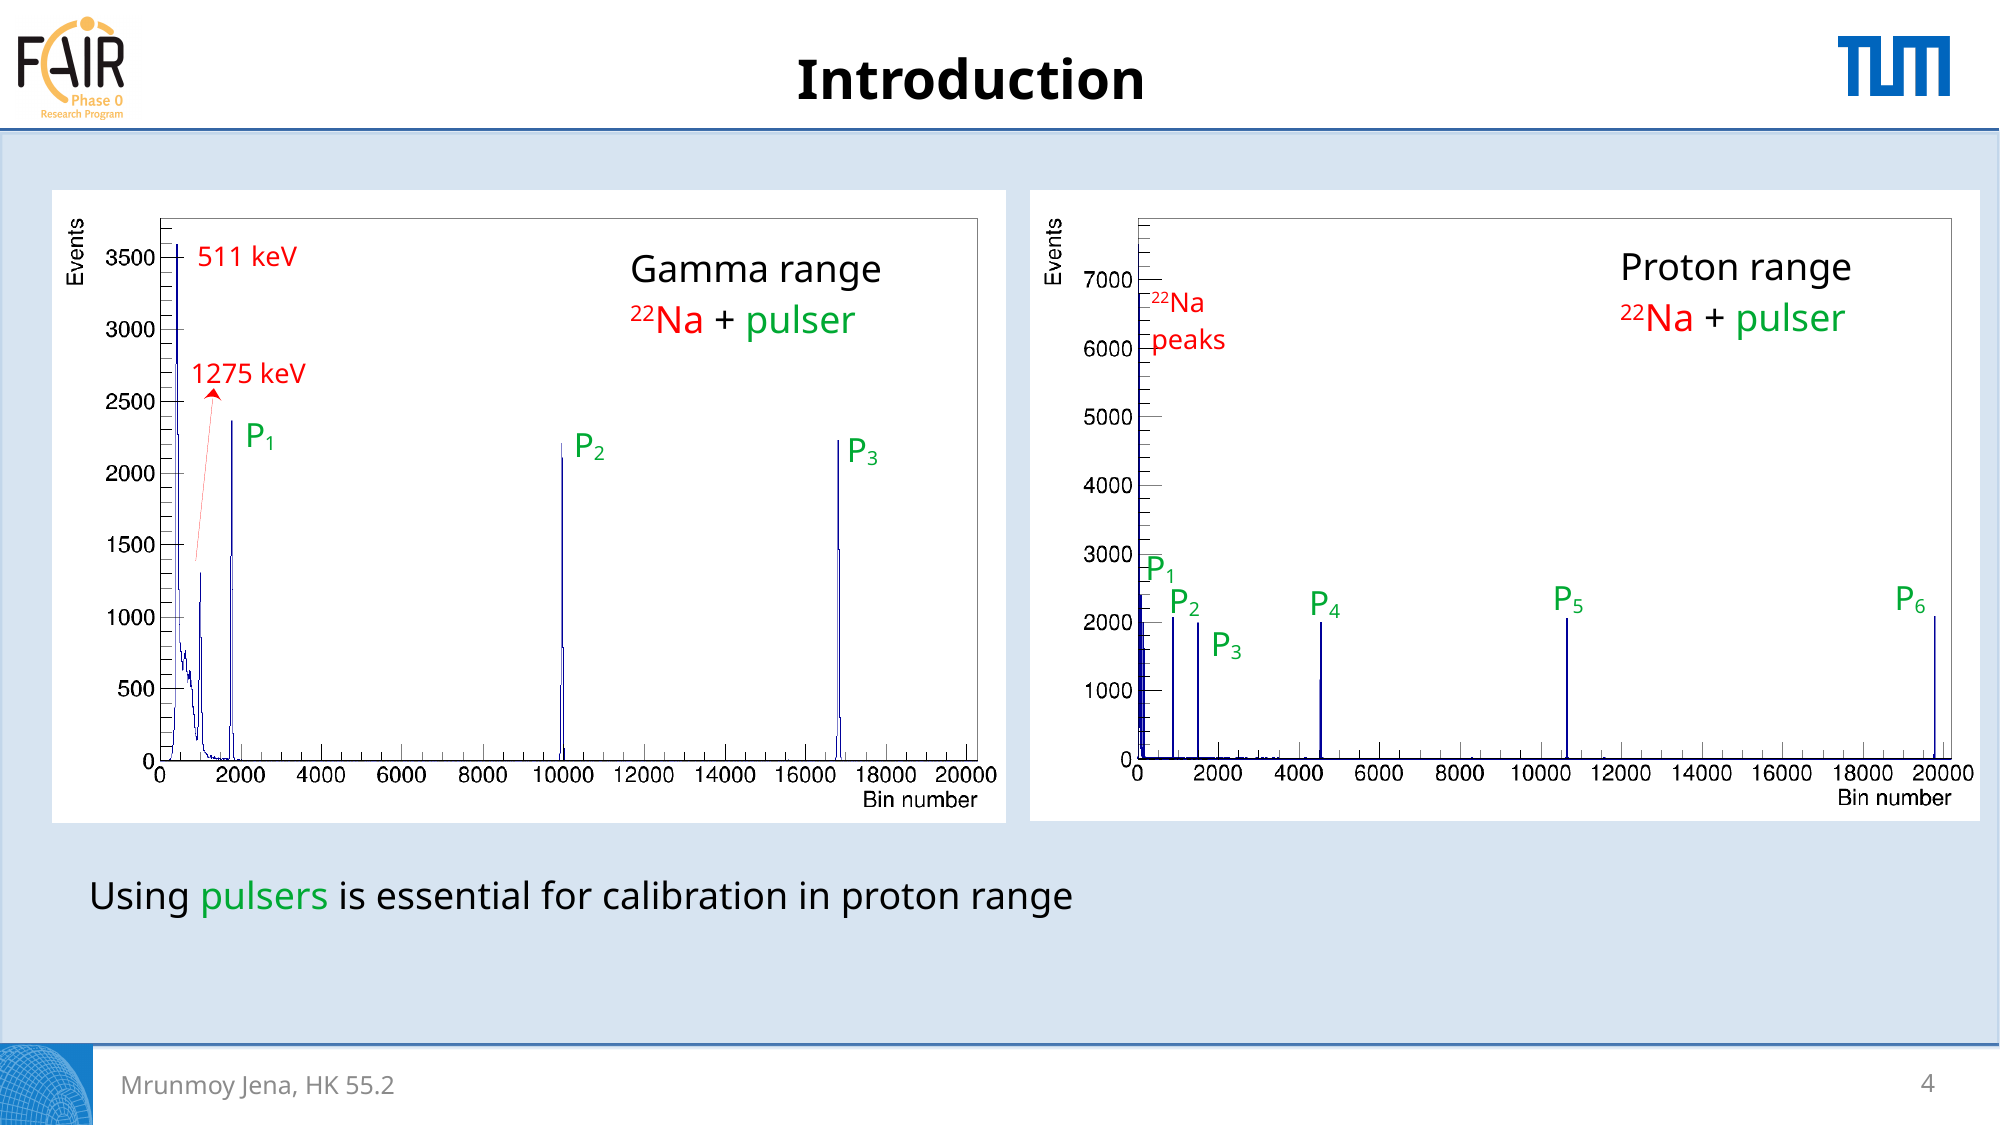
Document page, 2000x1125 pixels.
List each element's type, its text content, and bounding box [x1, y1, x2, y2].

text_box 511 keV [182, 230, 346, 315]
text_box 1275 keV [176, 347, 339, 432]
title Introduction [137, 44, 1808, 120]
text_box P1 [1130, 537, 1218, 603]
picture [1030, 190, 1980, 821]
text_box P2 [559, 414, 647, 479]
text_box P4 [1294, 572, 1382, 637]
text_box P1 [230, 404, 318, 469]
text_box P2 [1153, 571, 1217, 636]
text_box P3 [832, 419, 920, 484]
text_box 22Na peaks [1136, 276, 1300, 361]
text_box P5 [1537, 567, 1626, 632]
text_box Proton range 22Na + pulser [1605, 233, 1933, 339]
text_box Using pulsers is essential for calibration in proton range [74, 861, 1849, 954]
text_box P3 [1195, 613, 1284, 678]
picture [15, 15, 142, 120]
picture [0, 1044, 93, 1125]
text_box P6 [1879, 567, 1968, 632]
picture [1838, 36, 1950, 96]
picture [52, 190, 1006, 823]
text_box Gamma range 22Na + pulser [615, 235, 943, 340]
